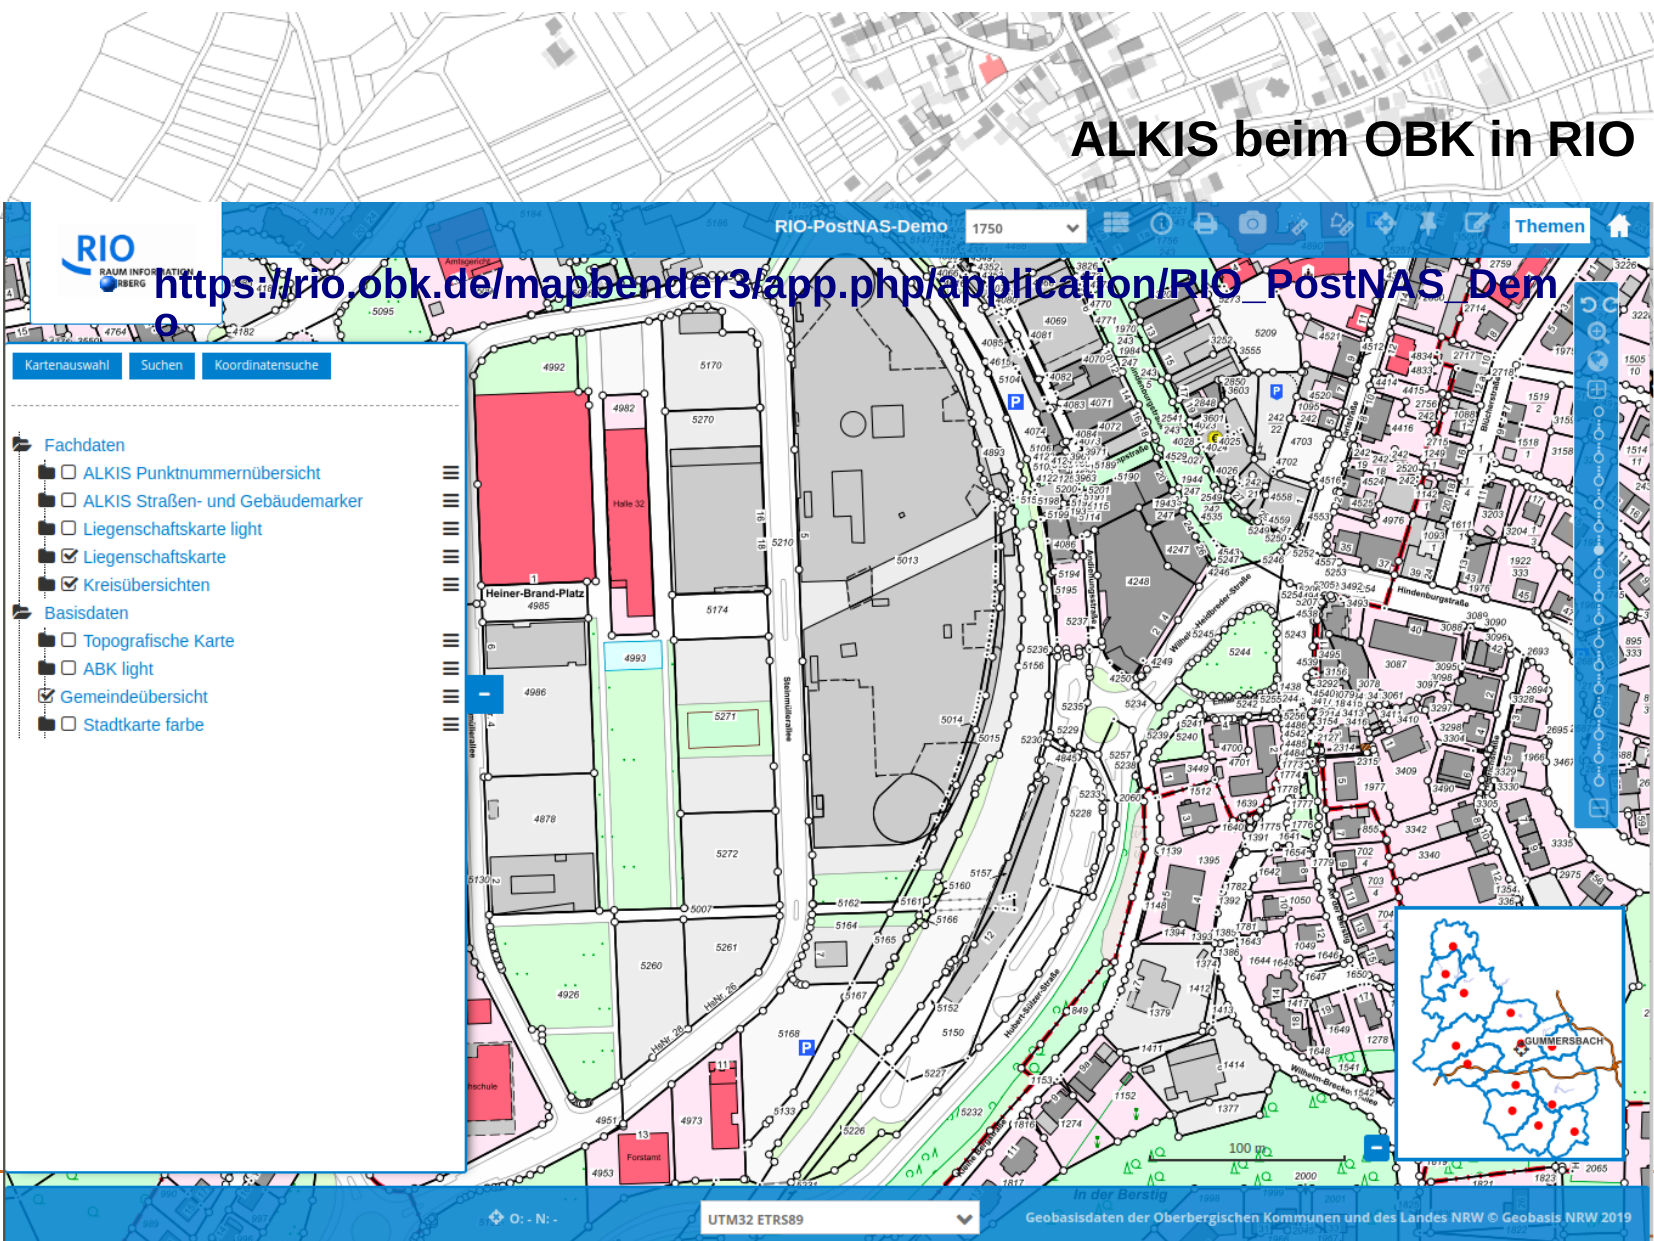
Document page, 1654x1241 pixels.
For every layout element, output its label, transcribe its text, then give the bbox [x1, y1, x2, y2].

title ALKIS beim OBK in RIO [249, 94, 1637, 184]
picture [3, 202, 1654, 1241]
list https://rio.obk.de/mapbender3/app.php/application/RIO_PostNAS_Demo [82, 260, 1571, 1080]
